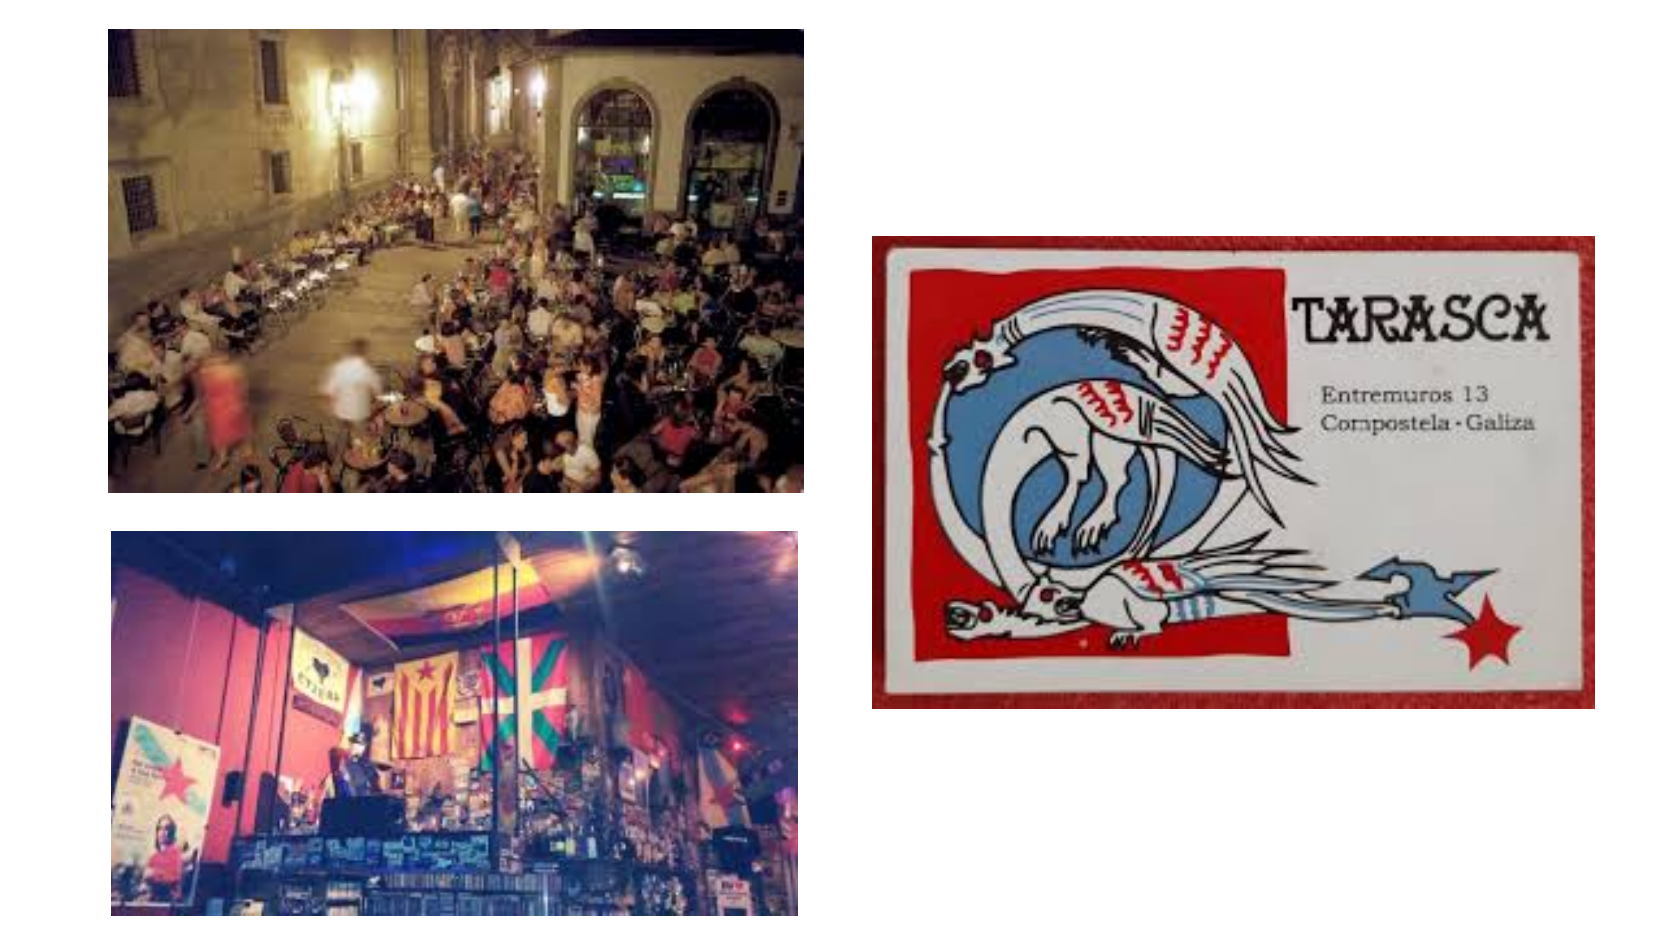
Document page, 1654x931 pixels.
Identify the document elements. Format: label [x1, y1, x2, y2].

picture [872, 236, 1595, 709]
picture [108, 29, 804, 493]
picture [111, 531, 798, 916]
